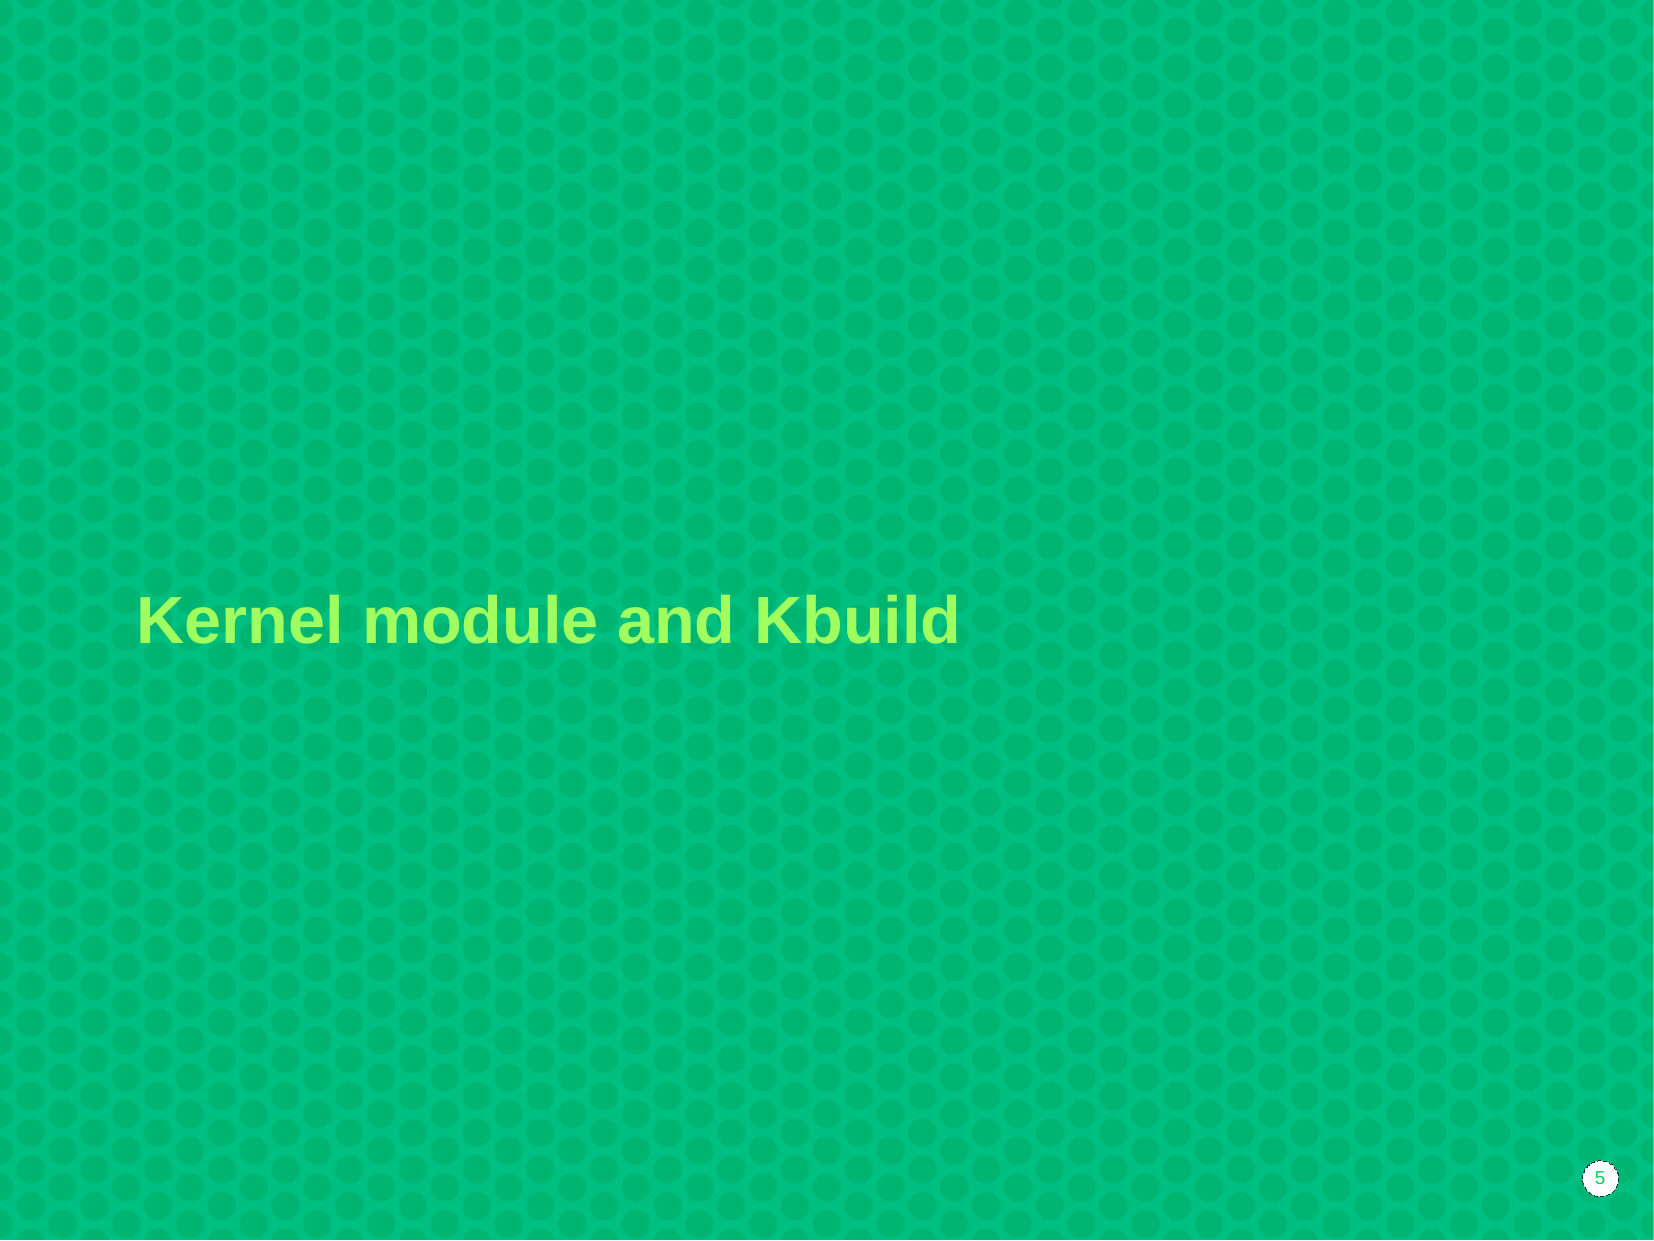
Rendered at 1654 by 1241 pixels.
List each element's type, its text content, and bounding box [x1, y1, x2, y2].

title Kernel module and Kbuild [121, 516, 1531, 724]
picture [0, 0, 1654, 1240]
